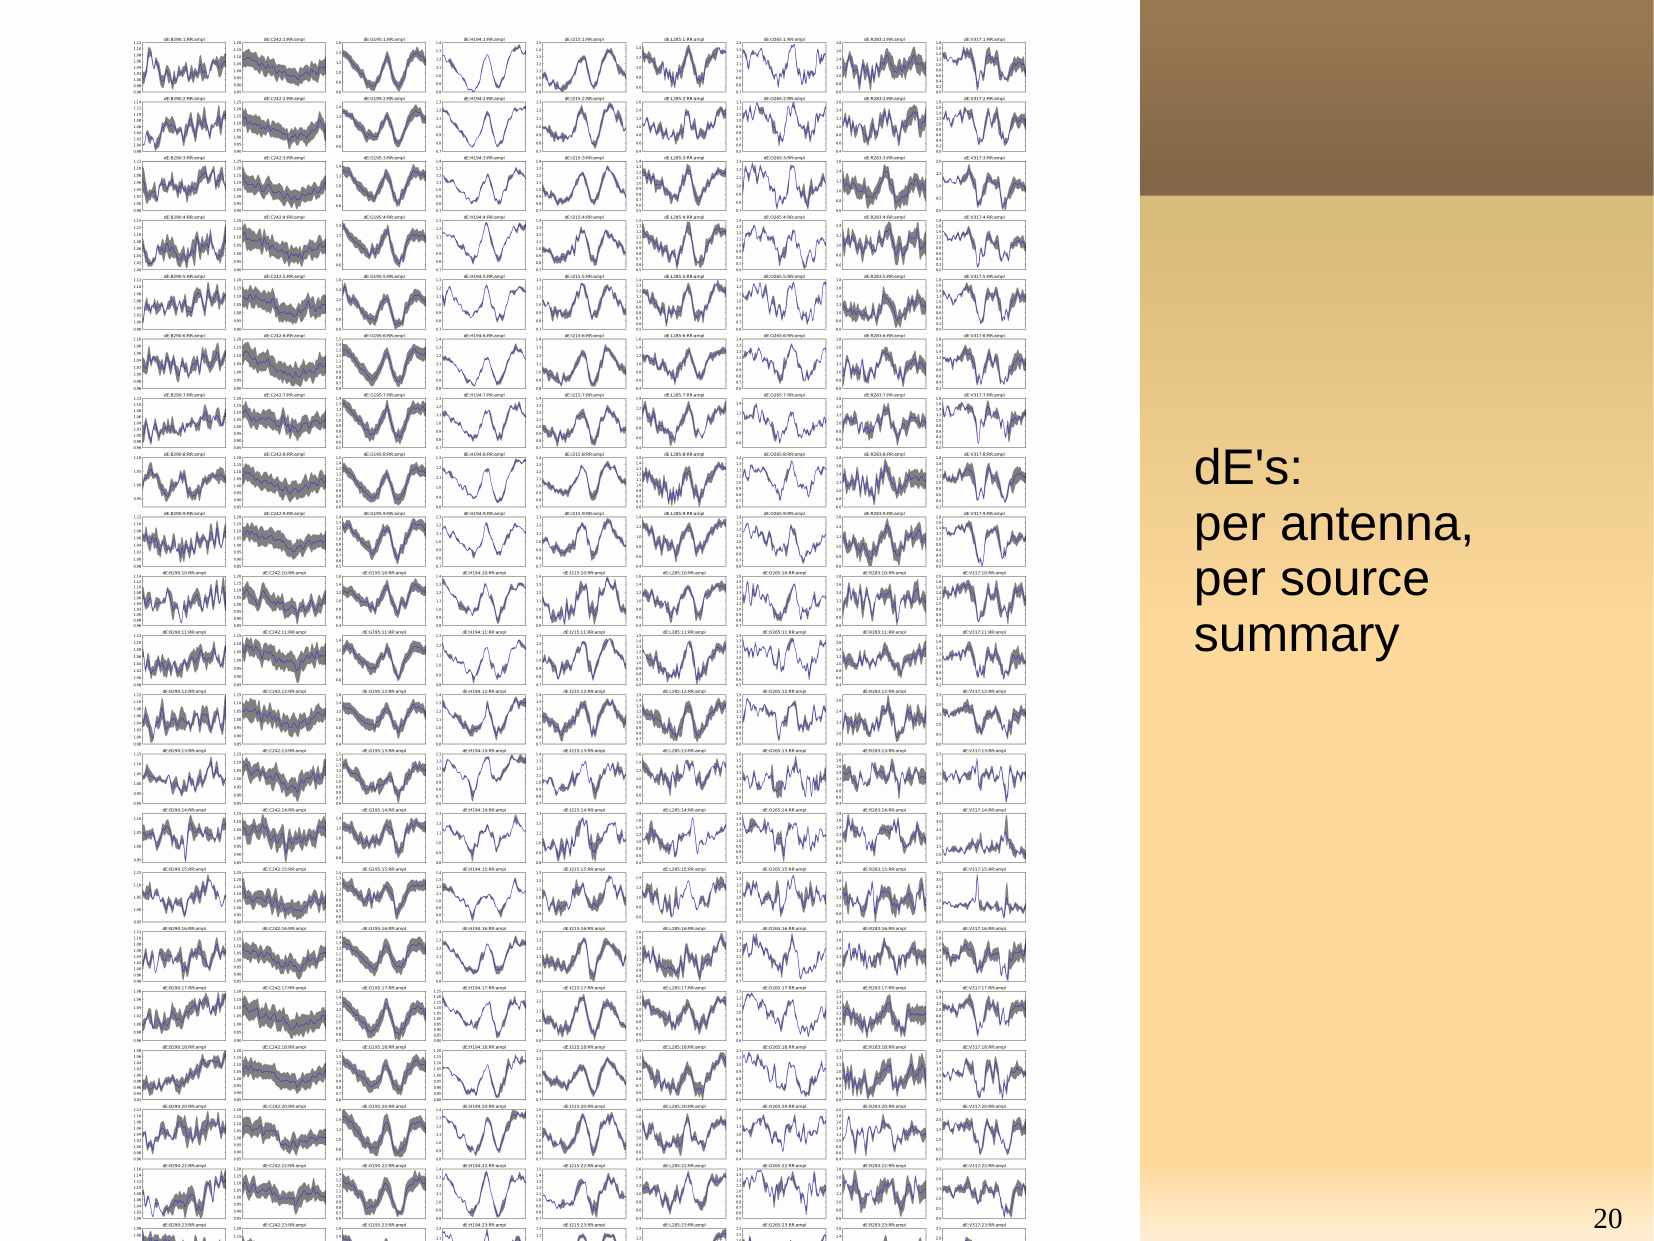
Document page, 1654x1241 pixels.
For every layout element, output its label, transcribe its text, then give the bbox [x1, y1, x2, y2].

picture [0, 0, 1654, 1241]
text_box dE's: per antenna, per source summary [1179, 431, 1654, 718]
